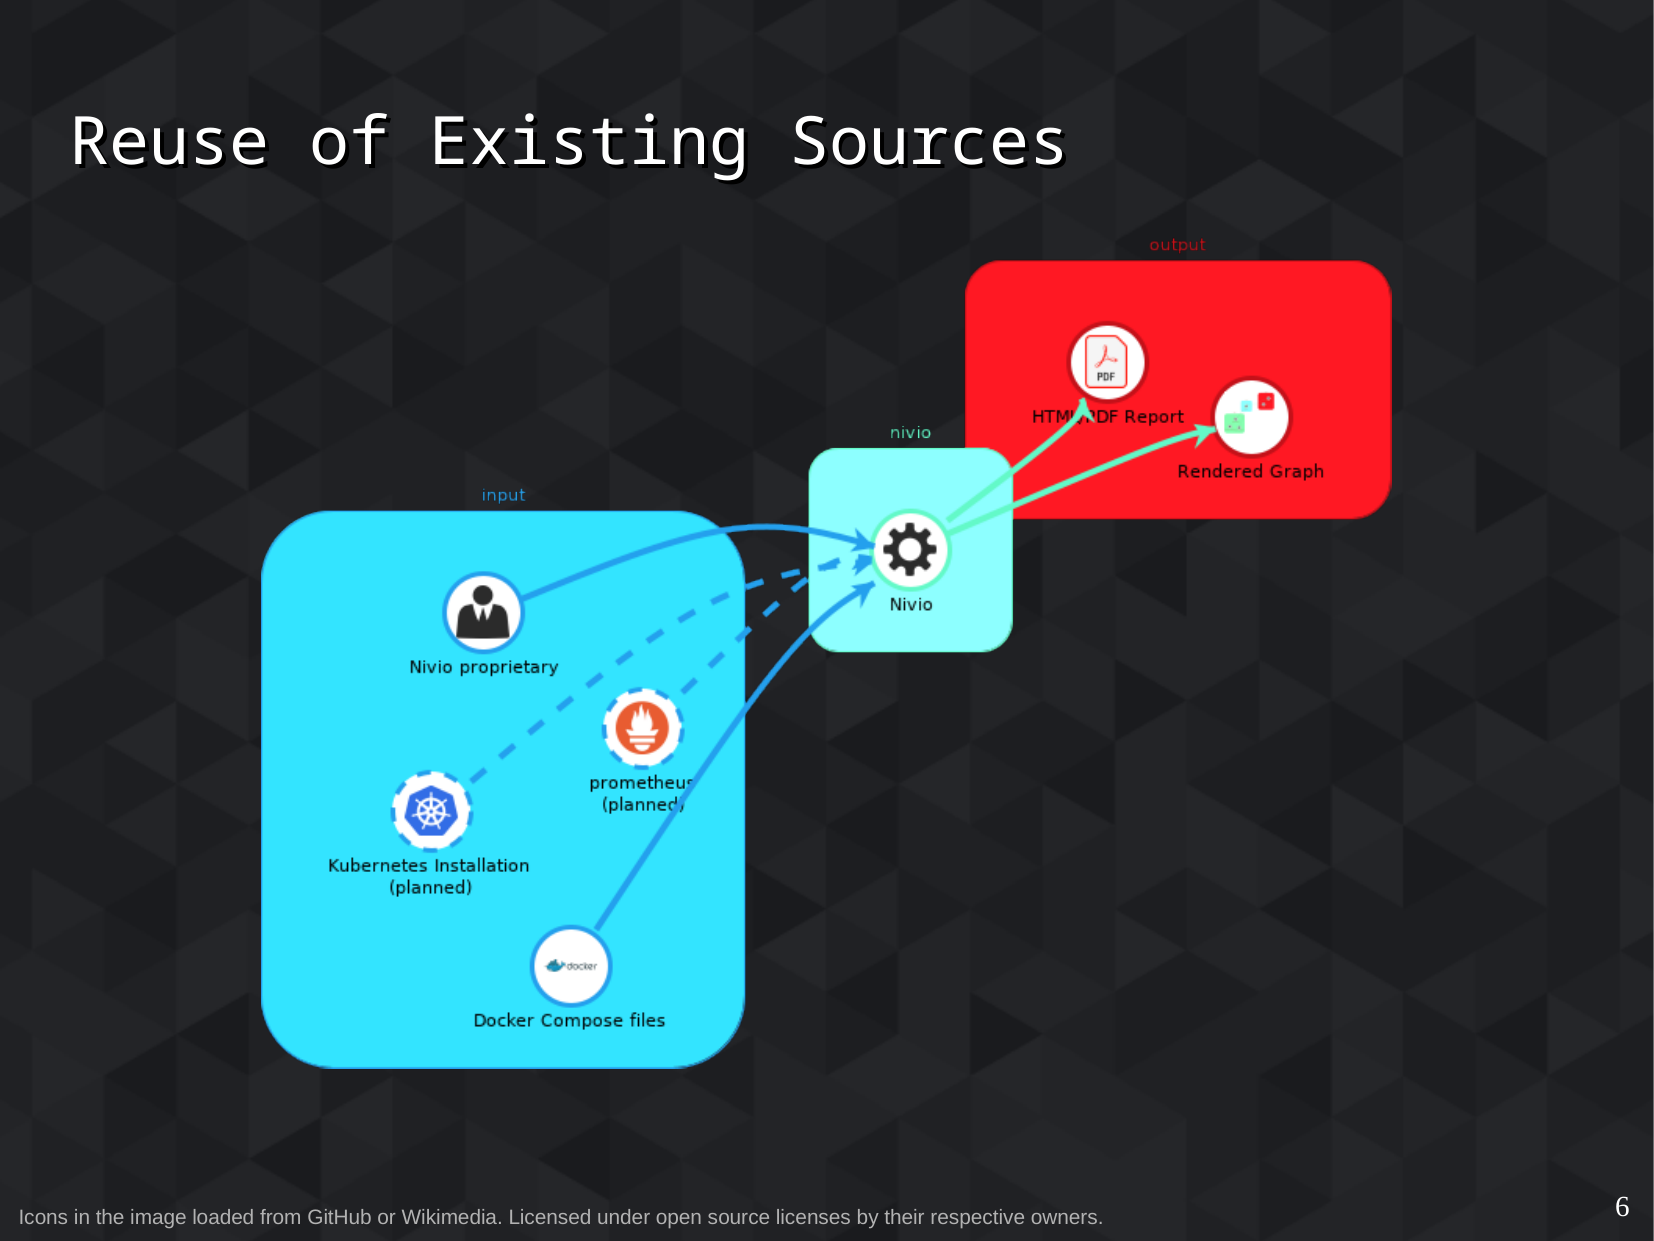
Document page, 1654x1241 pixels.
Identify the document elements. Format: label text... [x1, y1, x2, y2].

text_box Icons in the image loaded from GitHub or Wikimedia. Licensed under open source licenses by their respective owners. [3, 1198, 1134, 1241]
picture [0, 0, 1654, 1241]
title Reuse of Existing Sources [69, 35, 1558, 243]
